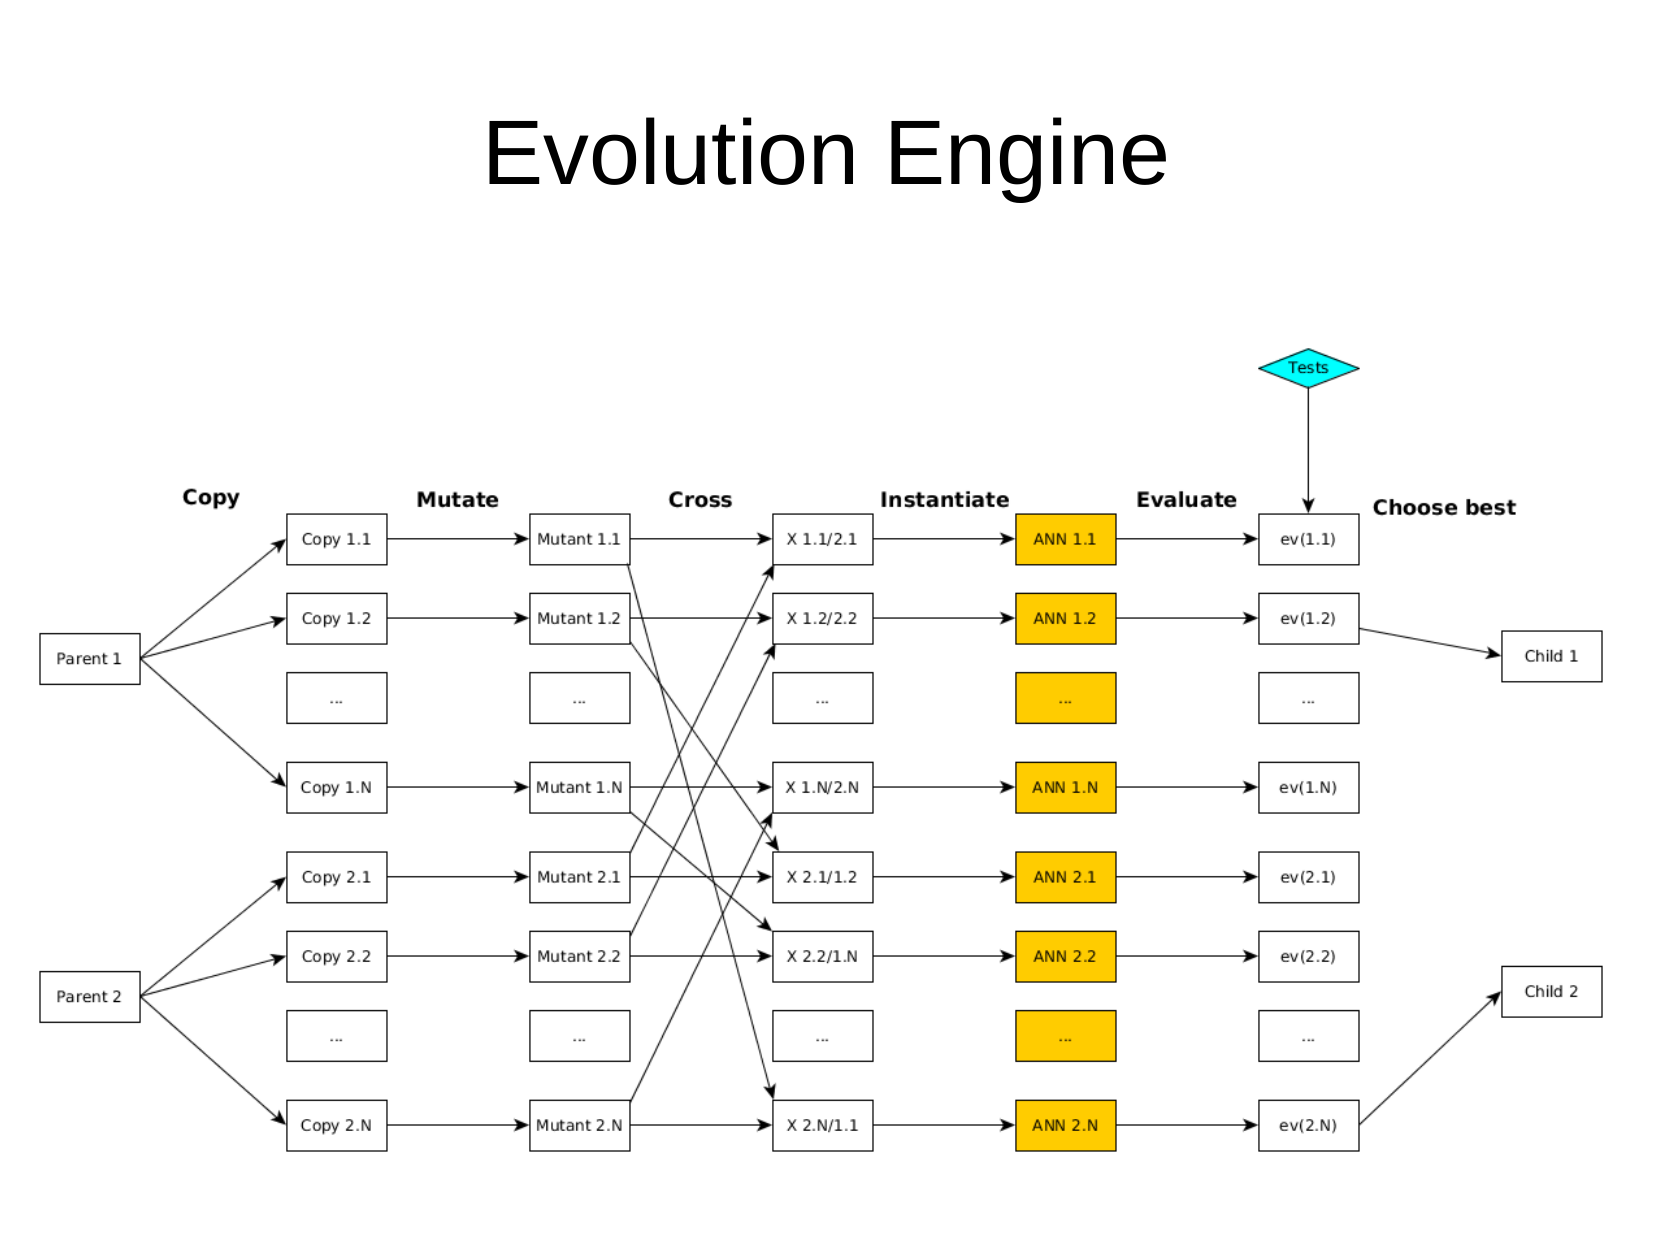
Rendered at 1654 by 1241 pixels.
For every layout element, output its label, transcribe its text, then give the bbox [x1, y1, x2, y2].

title Evolution Engine [82, 49, 1571, 257]
picture [20, 329, 1621, 1171]
